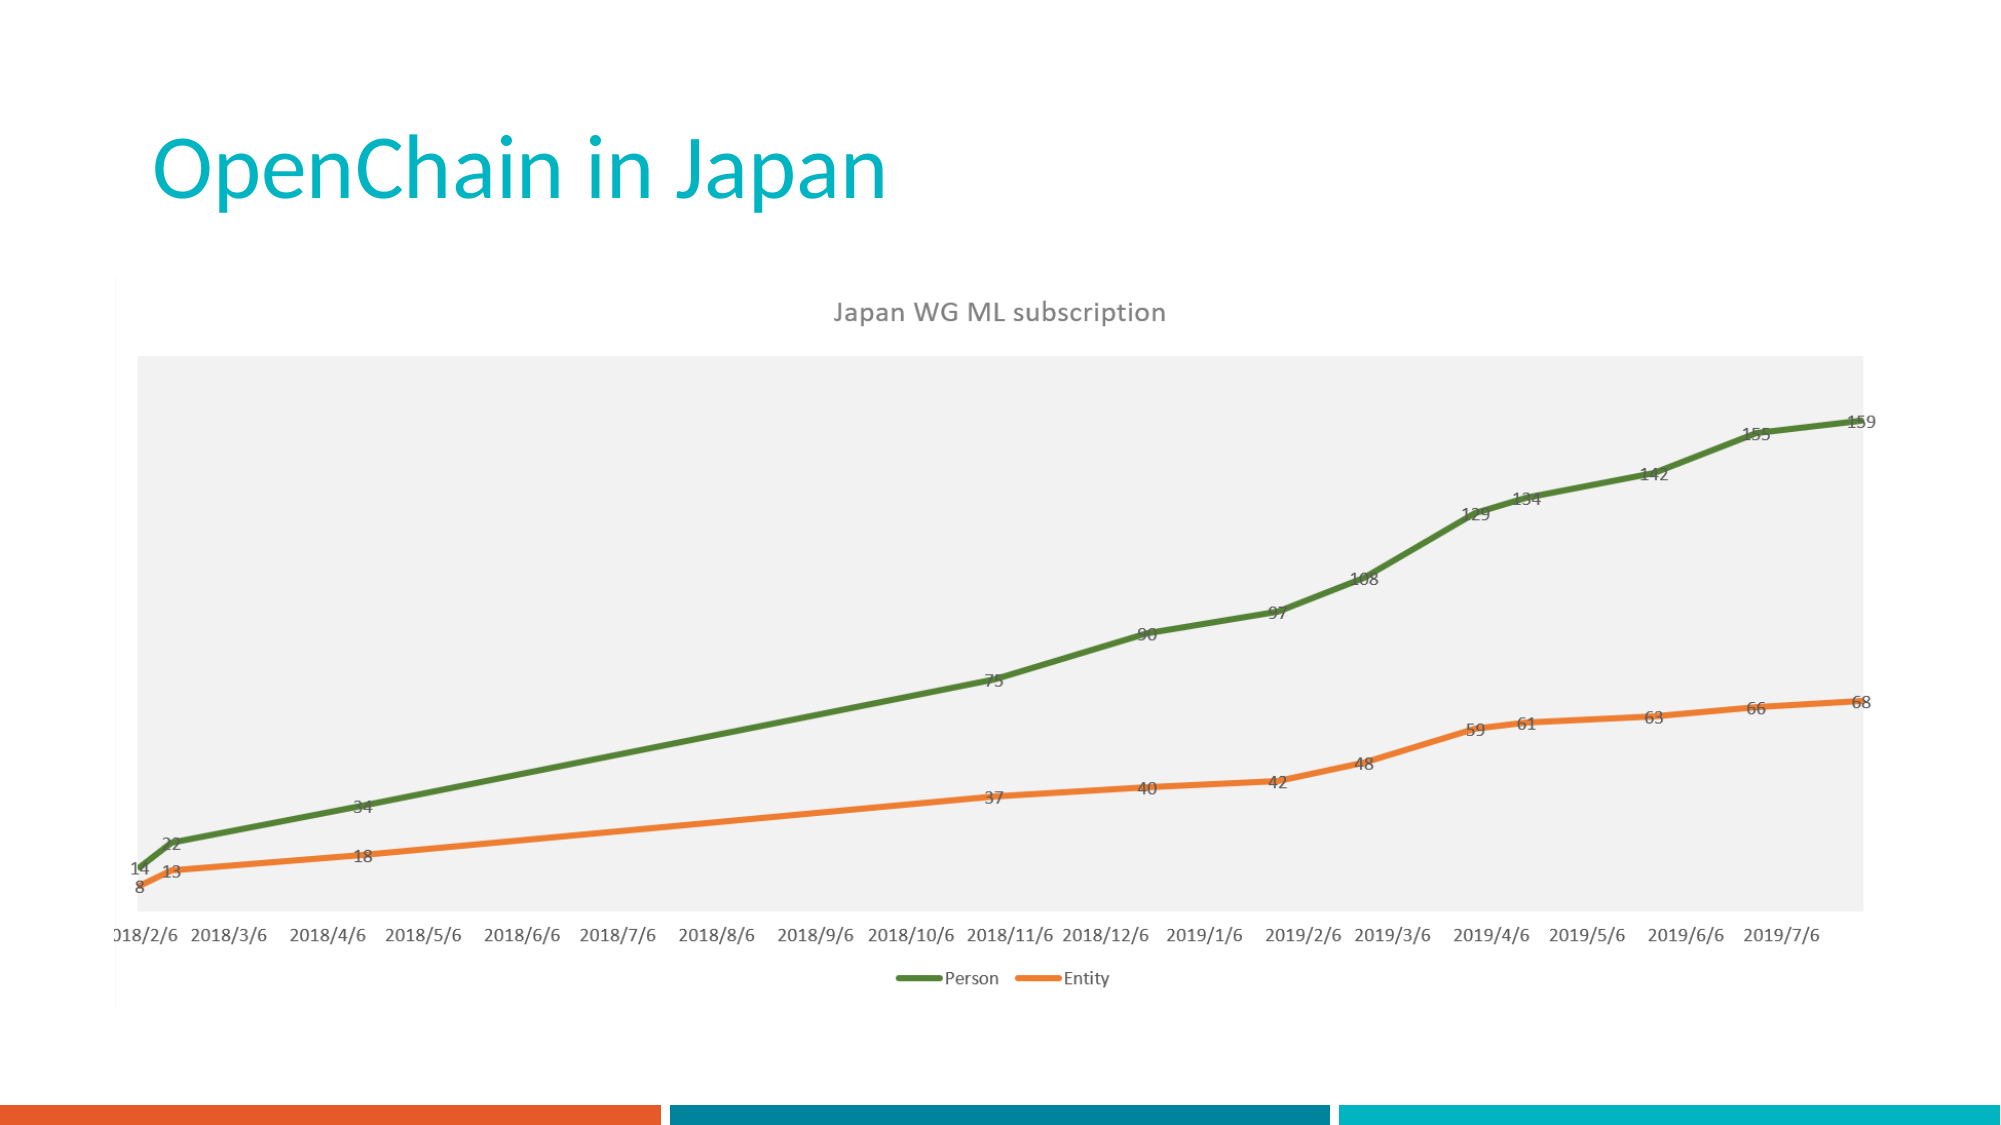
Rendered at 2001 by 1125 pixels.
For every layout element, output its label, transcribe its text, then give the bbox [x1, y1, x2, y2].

picture [114, 277, 1886, 1009]
title OpenChain in Japan [137, 59, 1863, 277]
